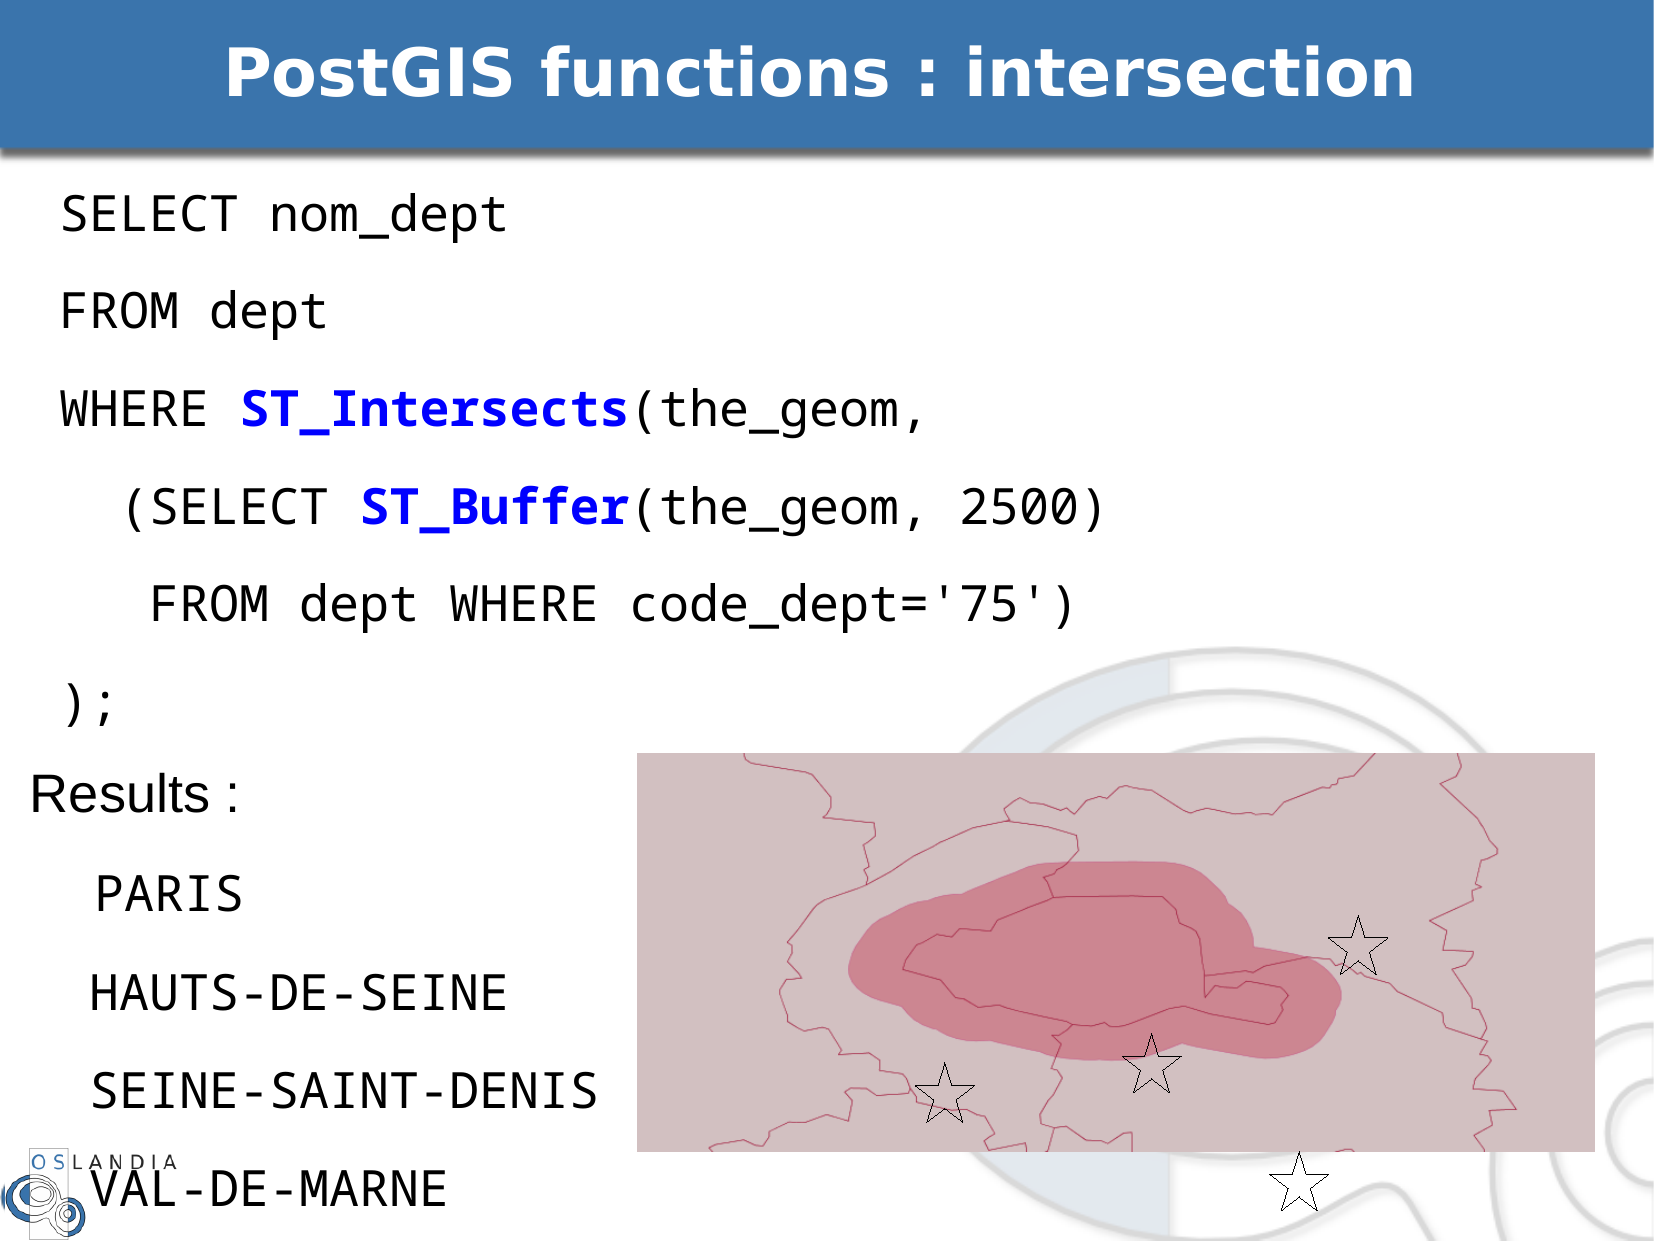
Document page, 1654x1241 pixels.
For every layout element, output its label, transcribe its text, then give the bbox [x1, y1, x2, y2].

title PostGIS functions : intersection [76, 0, 1565, 148]
picture [0, 0, 1654, 1241]
list SELECT nom_dept FROM dept WHERE ST_Intersects(the_geom, (SELECT ST_Buffer(the_geom, 2500) FROM dept WHERE code_dept='75') ); Results : PARIS HAUTS-DE-SEINE SEINE-SAINT-DENIS VAL-DE-MARNE [29, 177, 1518, 1120]
